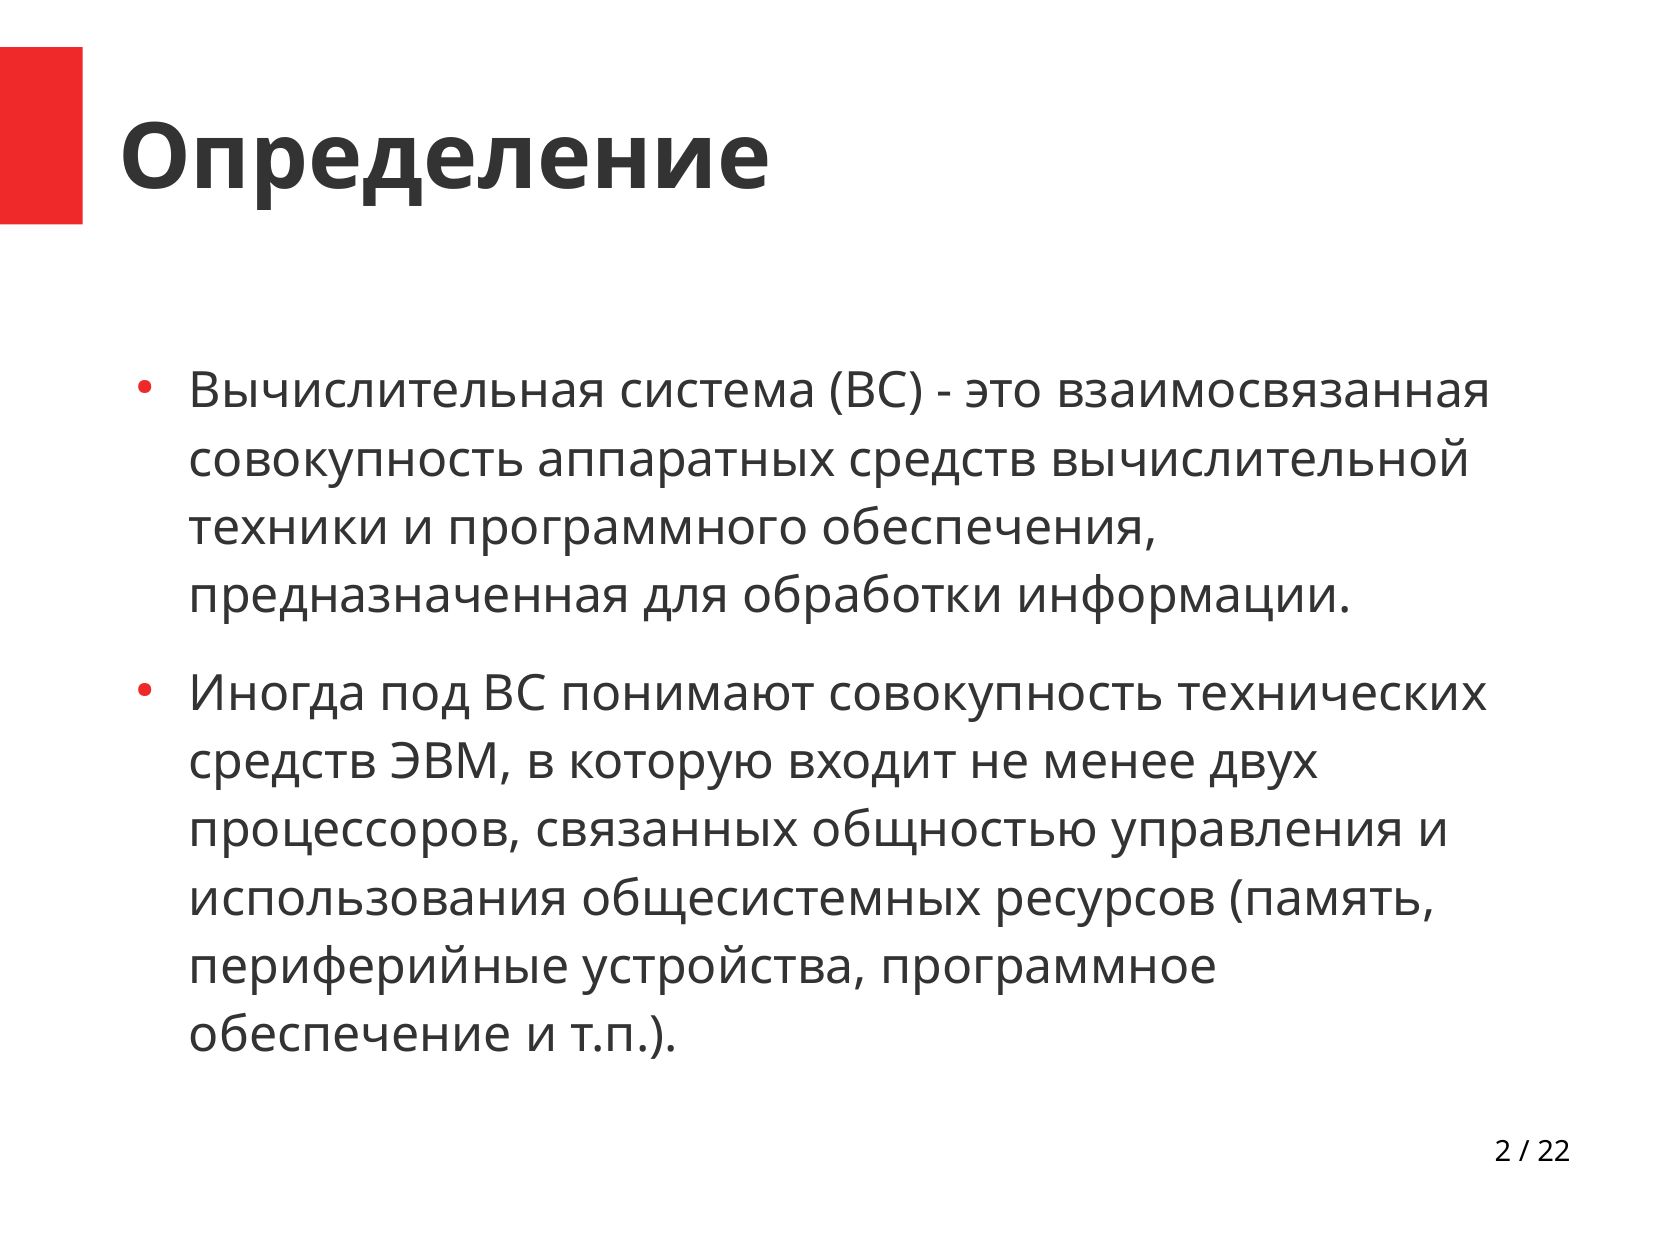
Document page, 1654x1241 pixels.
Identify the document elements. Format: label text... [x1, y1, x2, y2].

title Определение [118, 49, 1571, 257]
list Вычислительная система (ВС) - это взаимосвязанная совокупность аппаратных средств вычислительной техники и программного обеспечения, предназначенная для обработки информации. Иногда под ВС понимают совокупность технических средств ЭВМ, в которую входит не менее двух процессоров, связанных общностью управления и использования общесистемных ресурсов (память, периферийные устройства, программное обеспечение и т.п.). [118, 354, 1536, 1074]
